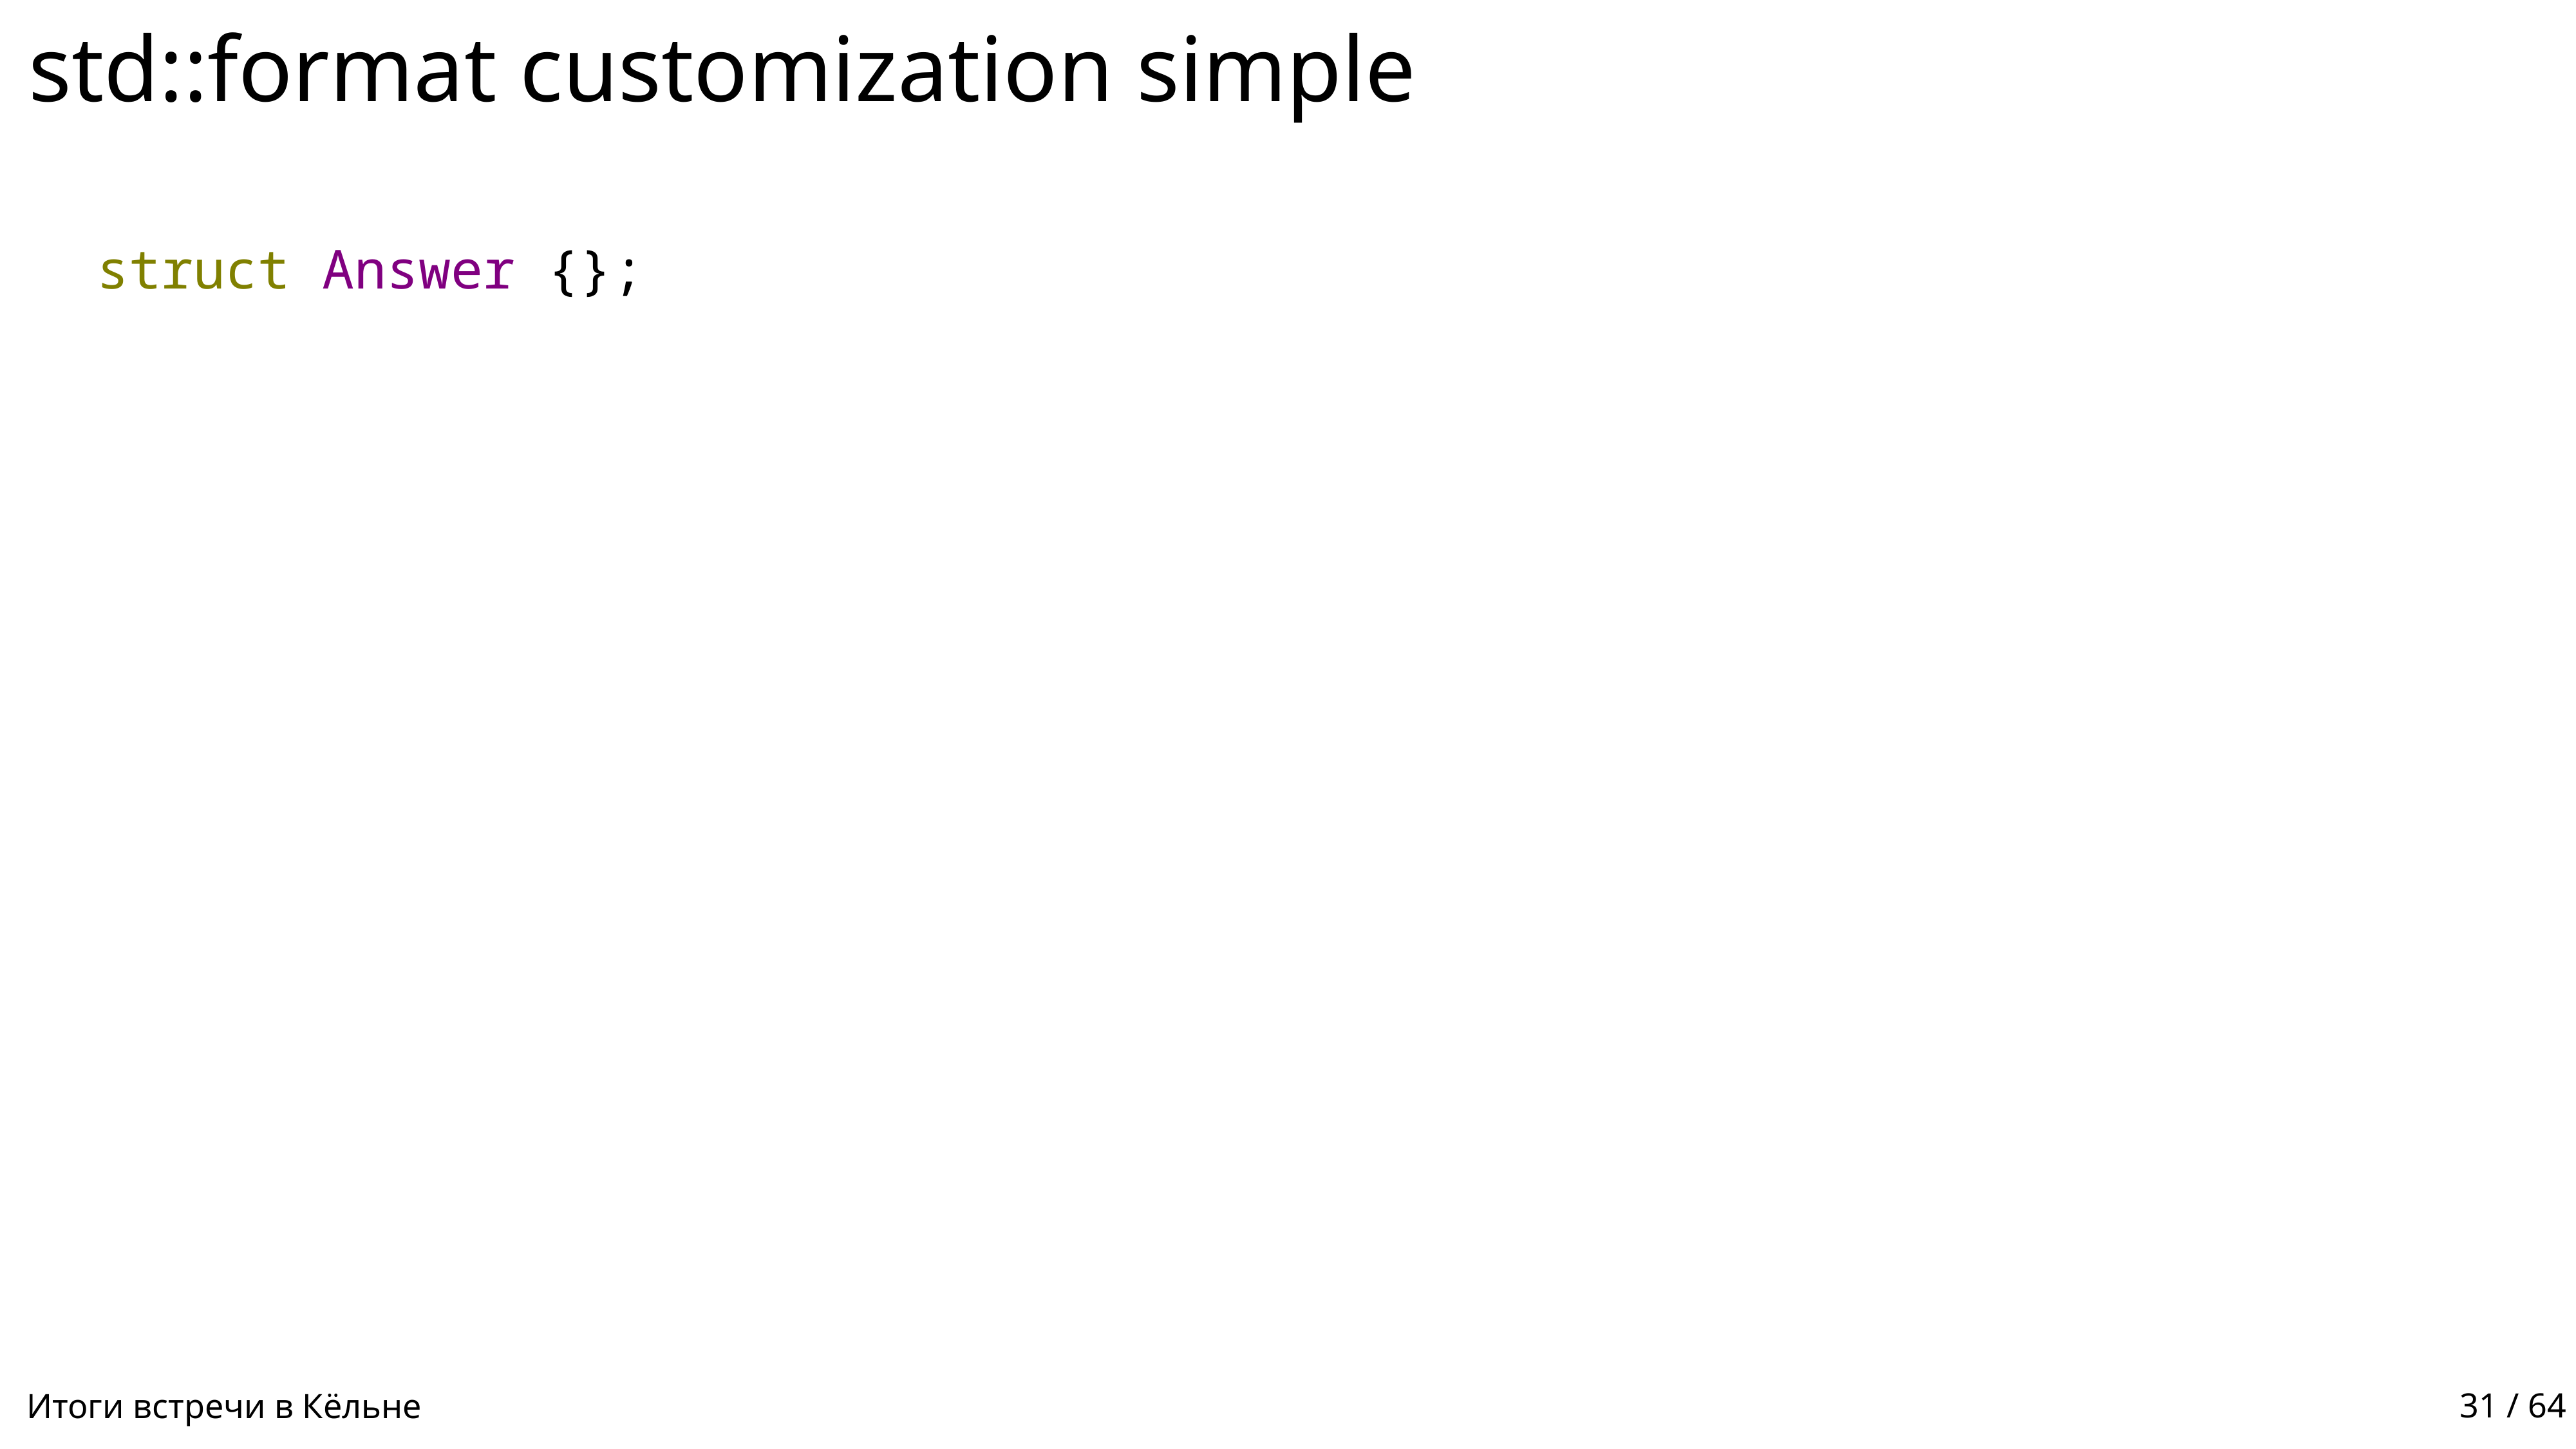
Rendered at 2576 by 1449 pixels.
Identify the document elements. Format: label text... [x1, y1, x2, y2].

list Итоги встречи в Кёльне [17, 1376, 1114, 1431]
list <number> / 64 [1479, 1376, 2576, 1431]
title std::format customization simple [19, 19, 2550, 155]
list struct Answer {}; [87, 214, 2550, 1382]
